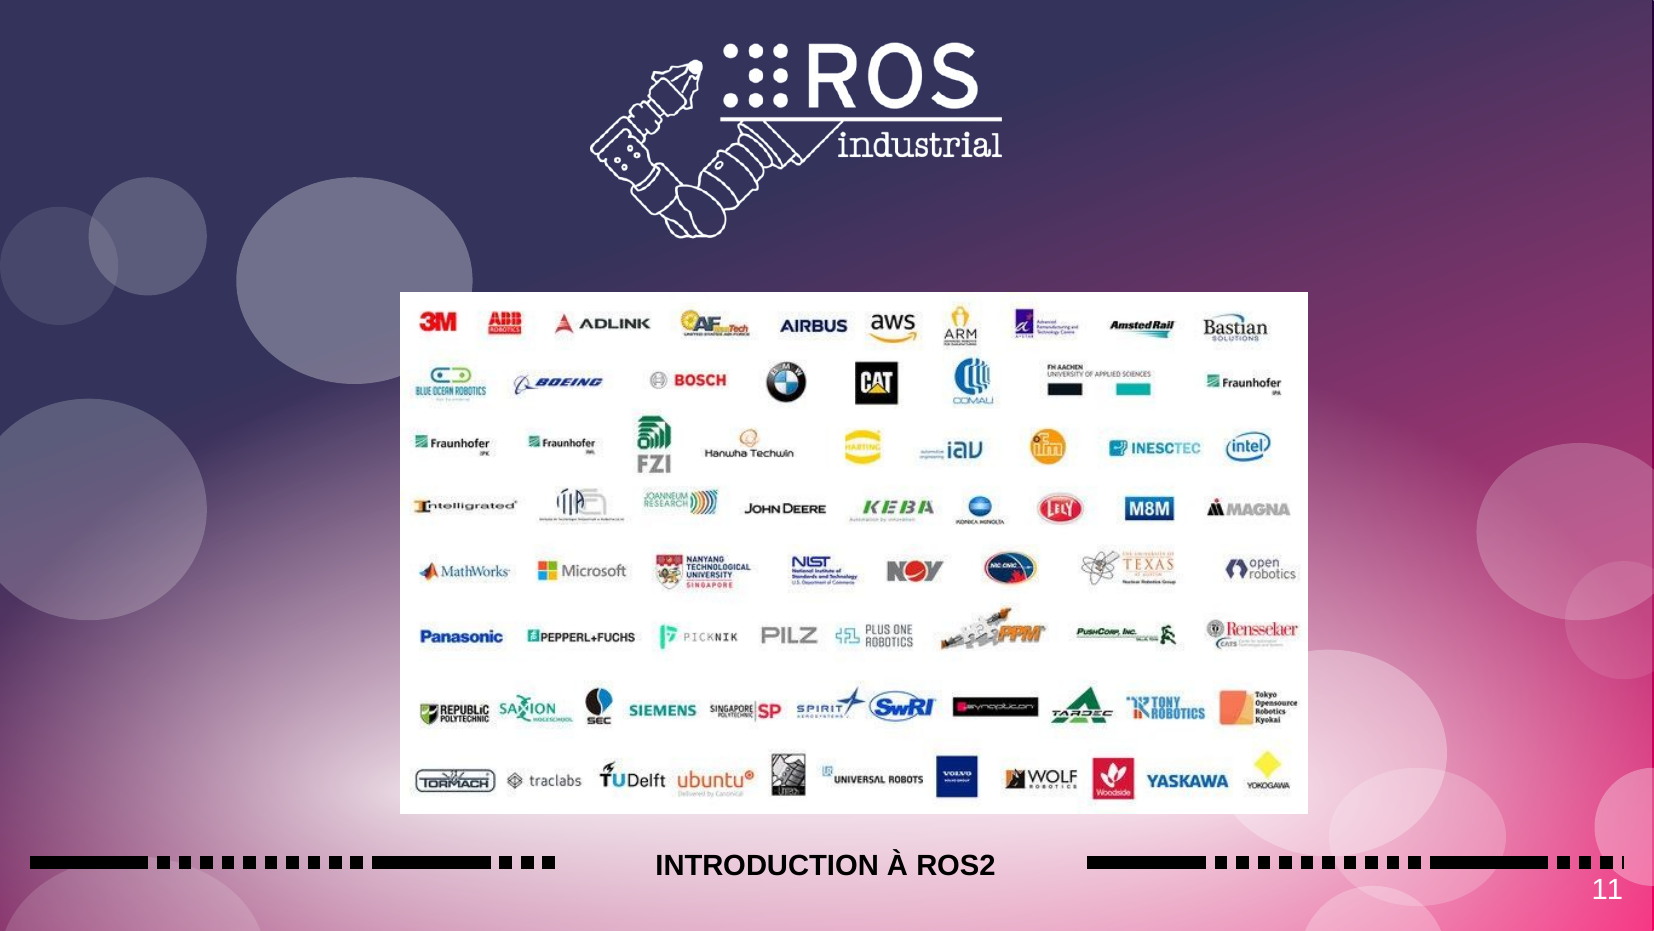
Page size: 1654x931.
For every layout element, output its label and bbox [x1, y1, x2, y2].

picture [590, 42, 1002, 239]
picture [400, 292, 1308, 814]
